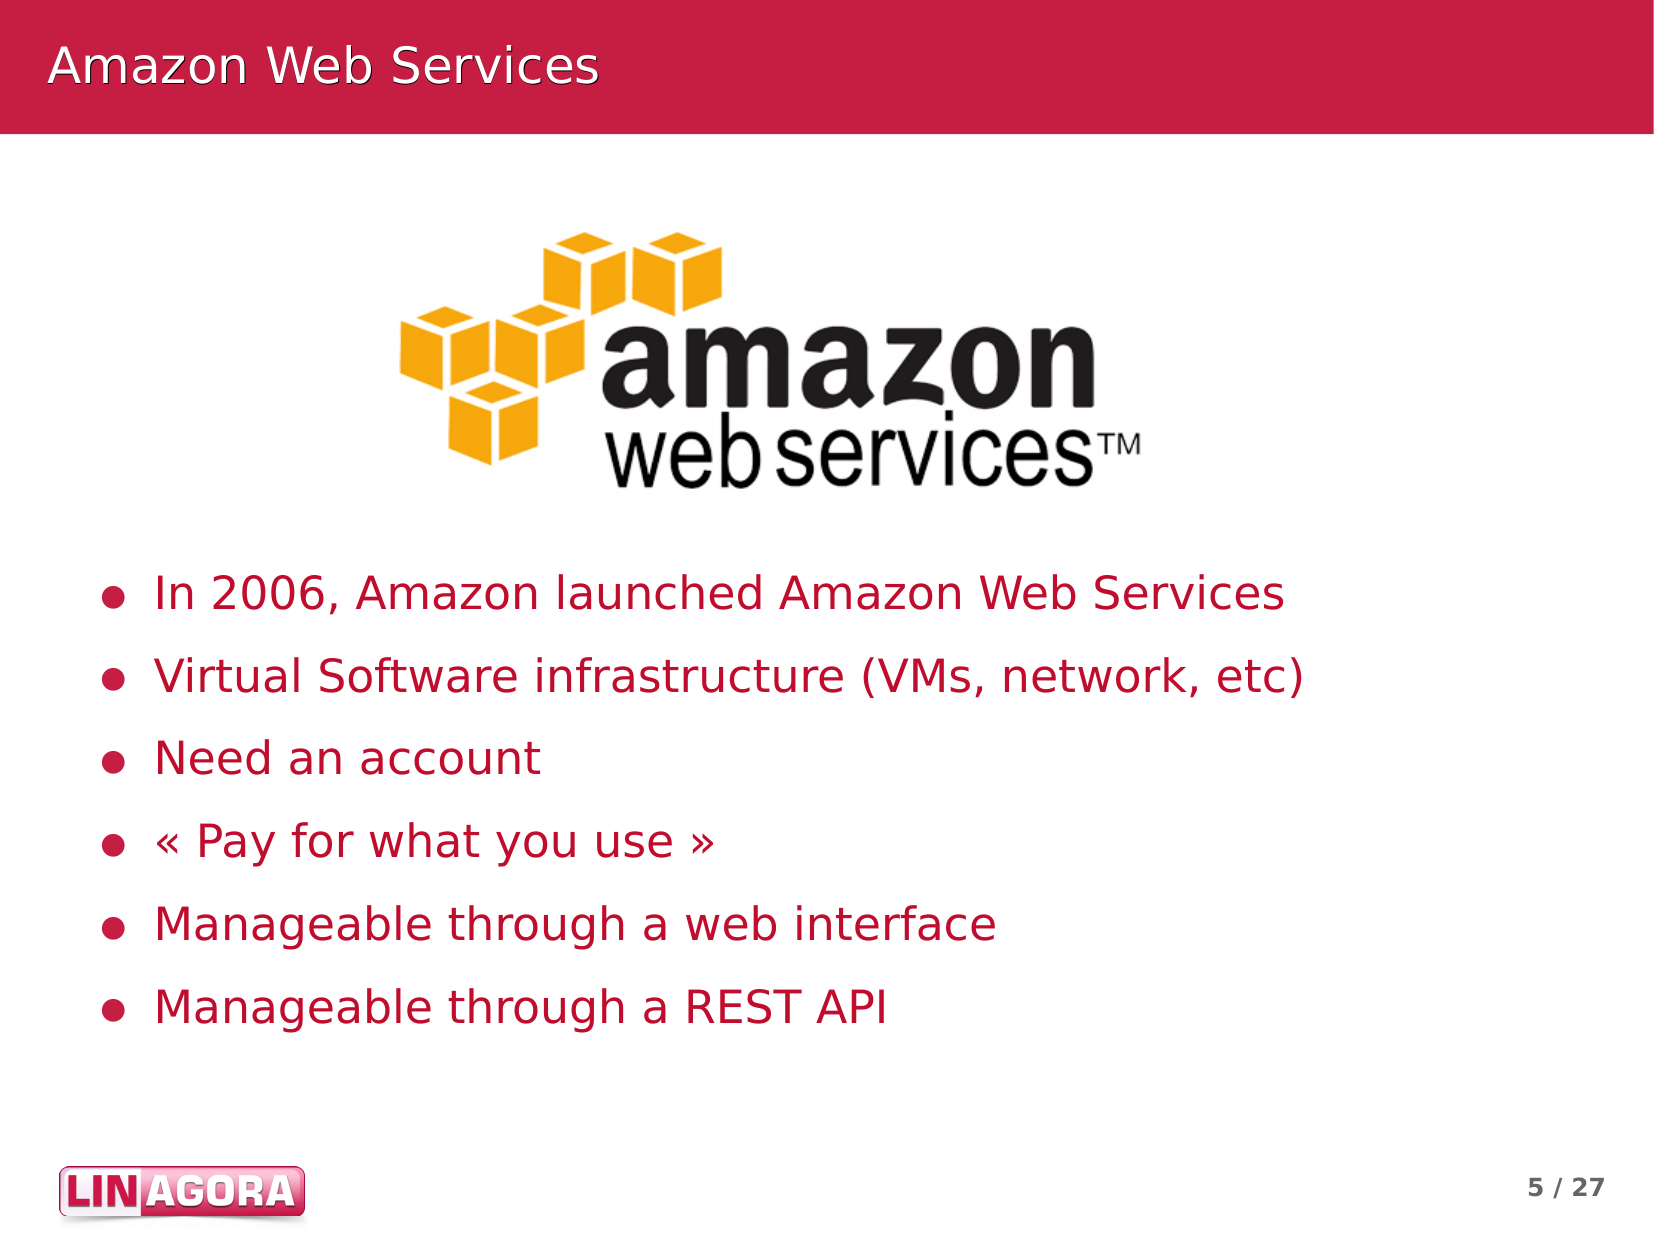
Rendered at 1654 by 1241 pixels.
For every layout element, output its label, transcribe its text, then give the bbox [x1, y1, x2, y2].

title Amazon Web Services [47, 7, 1624, 126]
picture [59, 1166, 308, 1229]
list In 2006, Amazon launched Amazon Web Services Virtual Software infrastructure (VMs, network, etc) Need an account « Pay for what you use » Manageable through a web interface Manageable through a REST API [82, 566, 1571, 1134]
picture [217, 165, 1323, 556]
